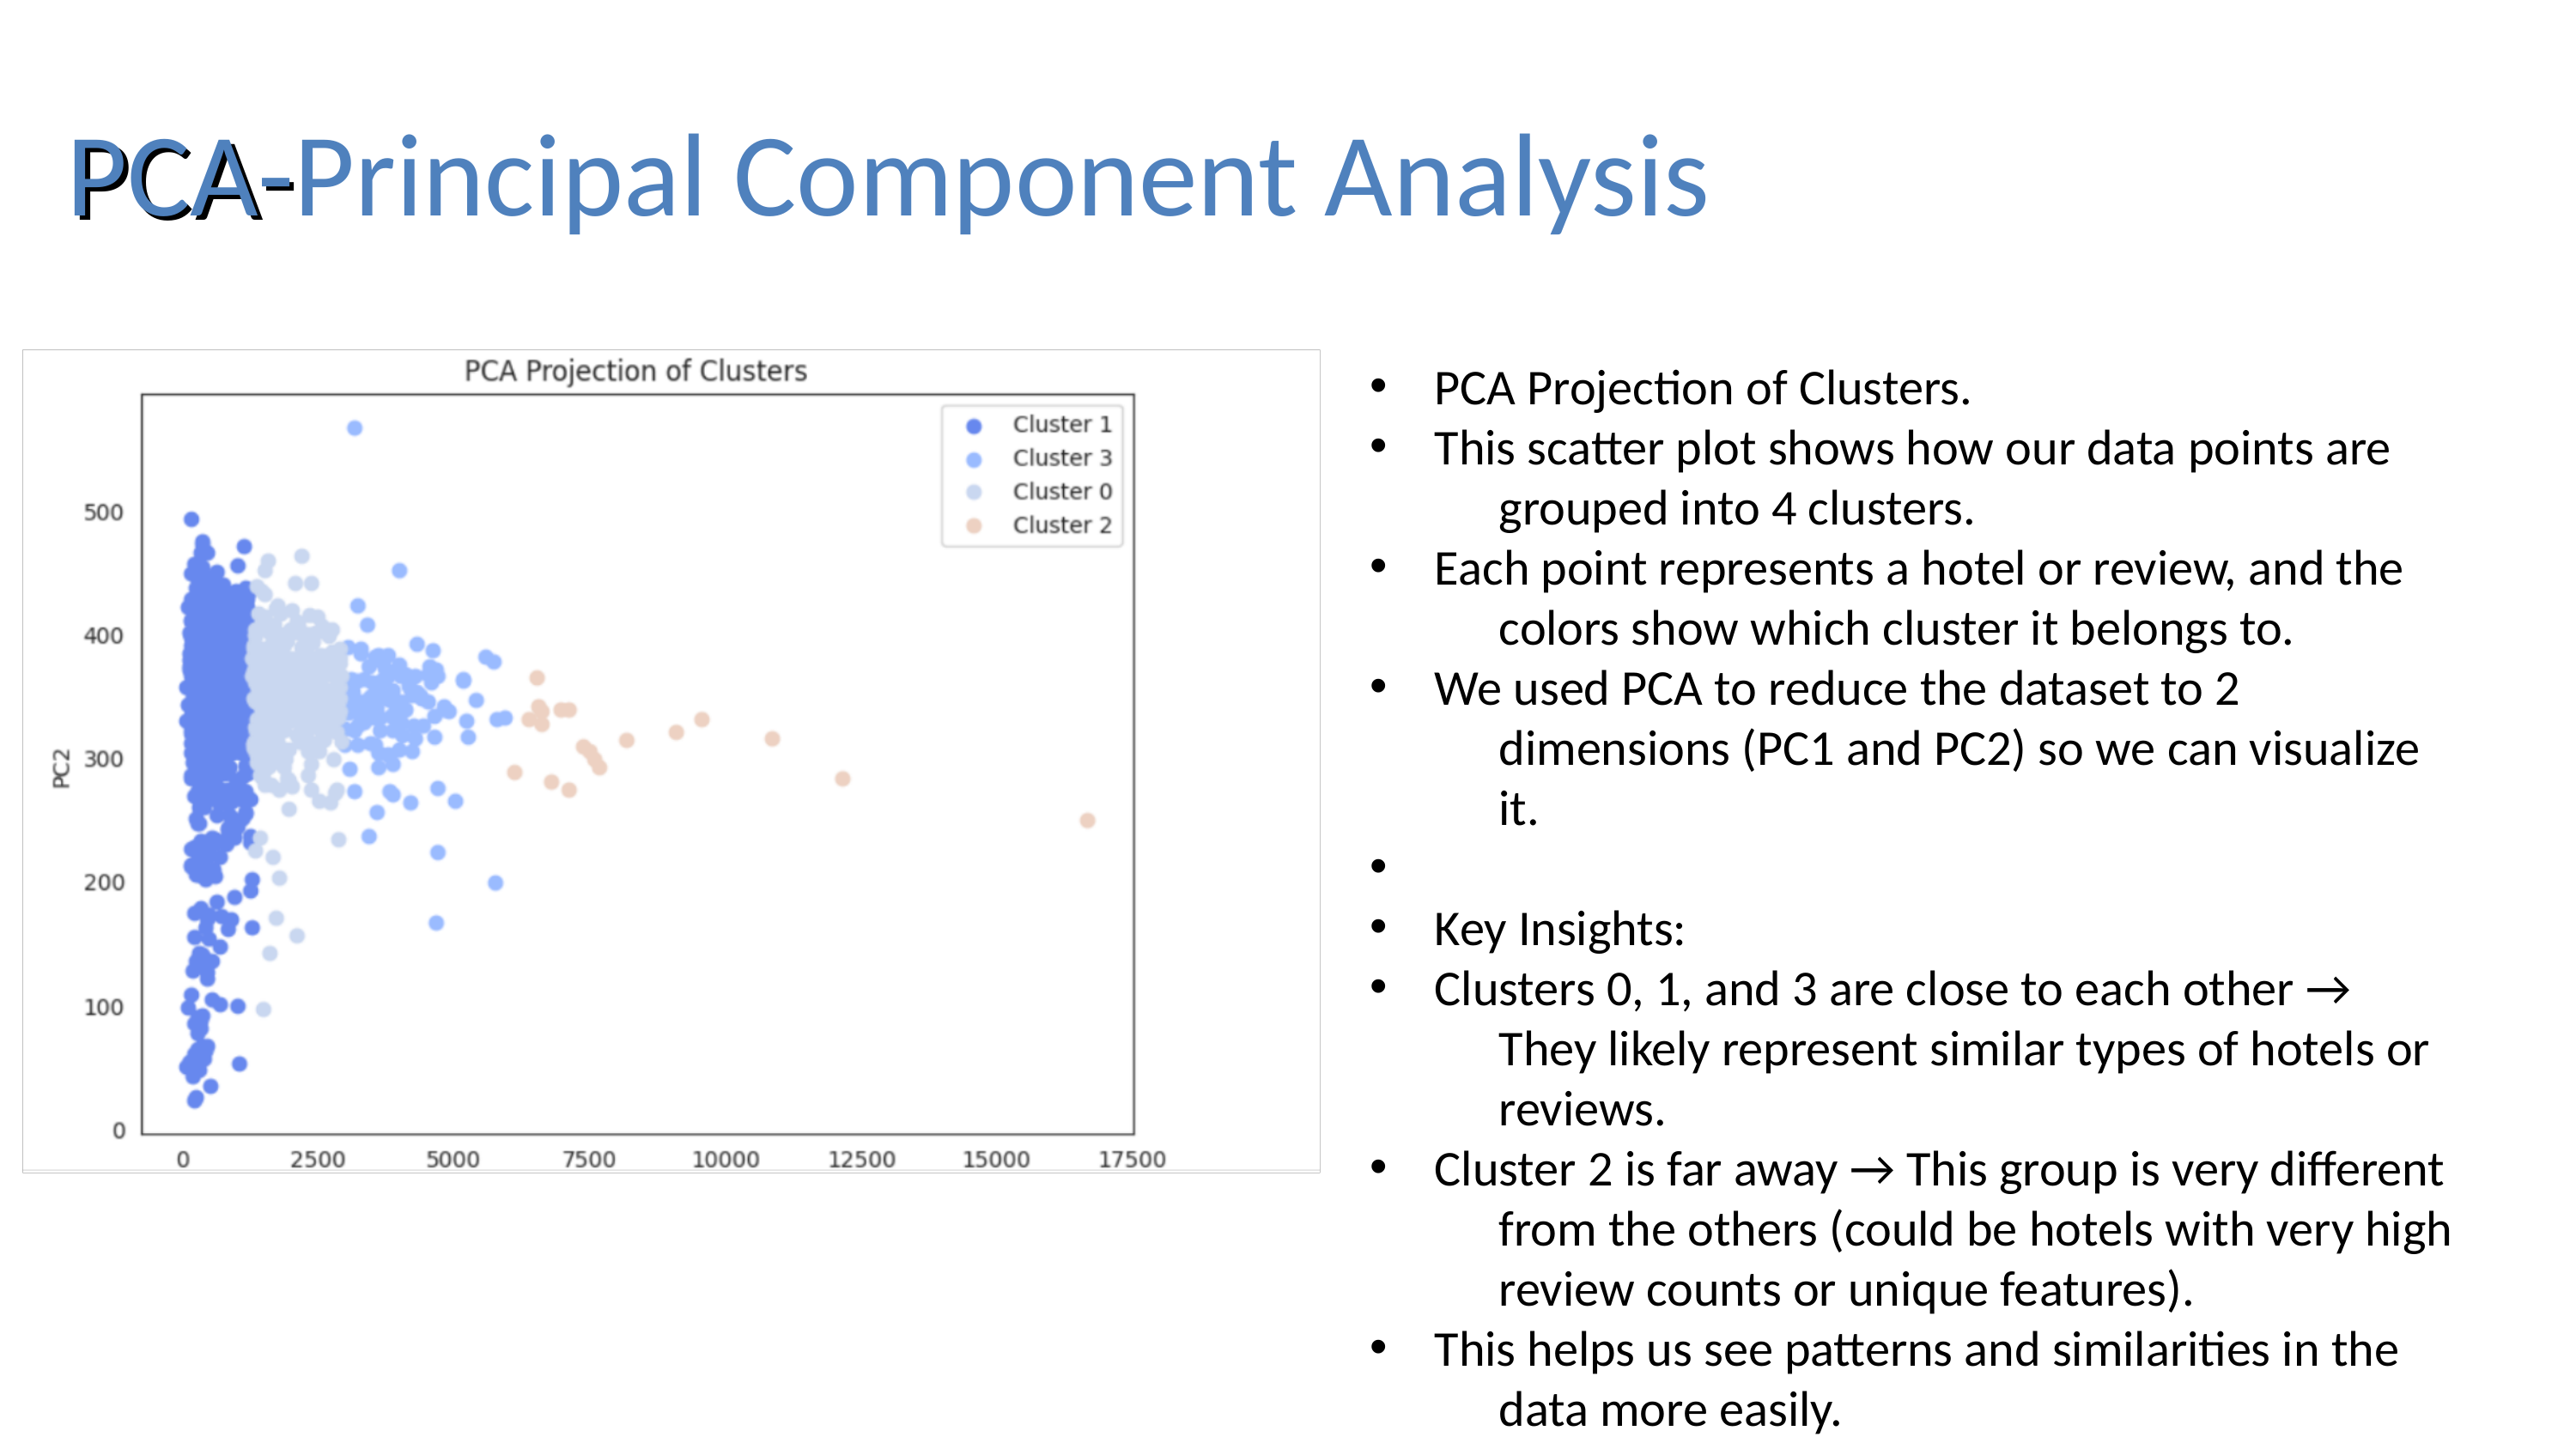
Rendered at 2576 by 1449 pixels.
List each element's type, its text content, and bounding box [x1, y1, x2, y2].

text_box PCA-Principal Component Analysis [53, 91, 1889, 248]
picture [21, 348, 1322, 1175]
text_box PCA Projection of Clusters. This scatter plot shows how our data points are grouped into 4 clusters. Each point represents a hotel or review, and the colors show which cluster it belongs to. We used PCA to reduce the dataset to 2 dimensions (PC1 and PC2) so we can visualize it. Key Insights: Clusters 0, 1, and 3 are close to each other → They likely represent similar types of hotels or reviews. Cluster 2 is far away → This group is very different from the others (could be hotels with very high review counts or unique features). This helps us see patterns and similarities in the data more easily. [1357, 348, 2469, 1393]
